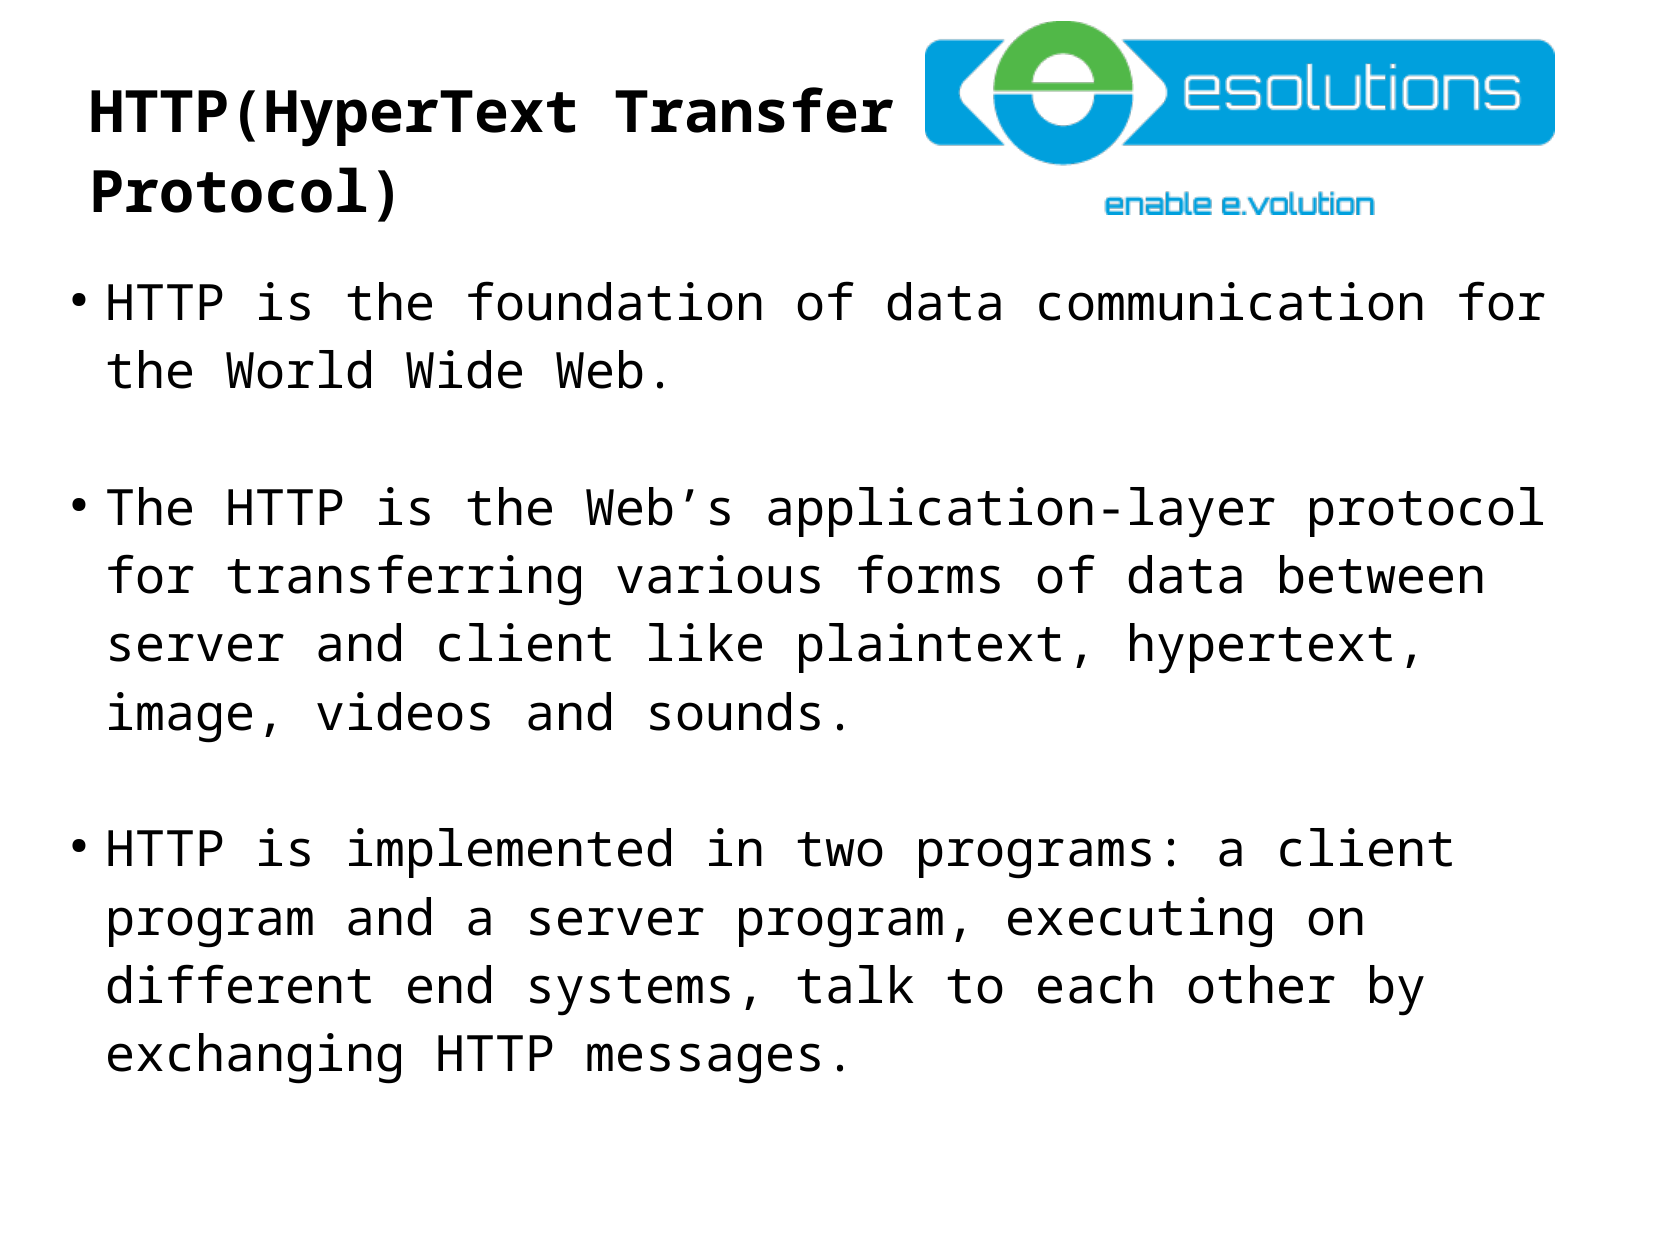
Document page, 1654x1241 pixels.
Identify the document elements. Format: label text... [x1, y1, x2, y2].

picture [925, 21, 1555, 215]
picture [1169, 201, 1179, 211]
picture [1325, 75, 1361, 110]
picture [1130, 201, 1139, 215]
picture [1197, 201, 1208, 205]
picture [1185, 75, 1220, 110]
picture [1110, 201, 1120, 205]
text_box HTTP(HyperText Transfer Protocol) [75, 63, 916, 217]
picture [1307, 64, 1319, 110]
picture [1390, 75, 1396, 110]
picture [1366, 64, 1385, 110]
picture [1226, 75, 1261, 110]
picture [1340, 201, 1351, 211]
picture [1267, 75, 1302, 110]
picture [1360, 201, 1370, 215]
picture [1485, 75, 1521, 110]
subtitle HTTP is the foundation of data communication for the World Wide Web. The HTTP is the Web’s application-layer protocol for transferring various forms of data between server and client like plaintext, hypertext, image, videos and sounds. HTTP is implemented in two programs: a client program and a server program, executing on different end systems, talk to each other by exchanging HTTP messages. [70, 241, 1559, 1112]
picture [1403, 75, 1438, 110]
picture [1226, 201, 1236, 205]
picture [1444, 75, 1479, 110]
